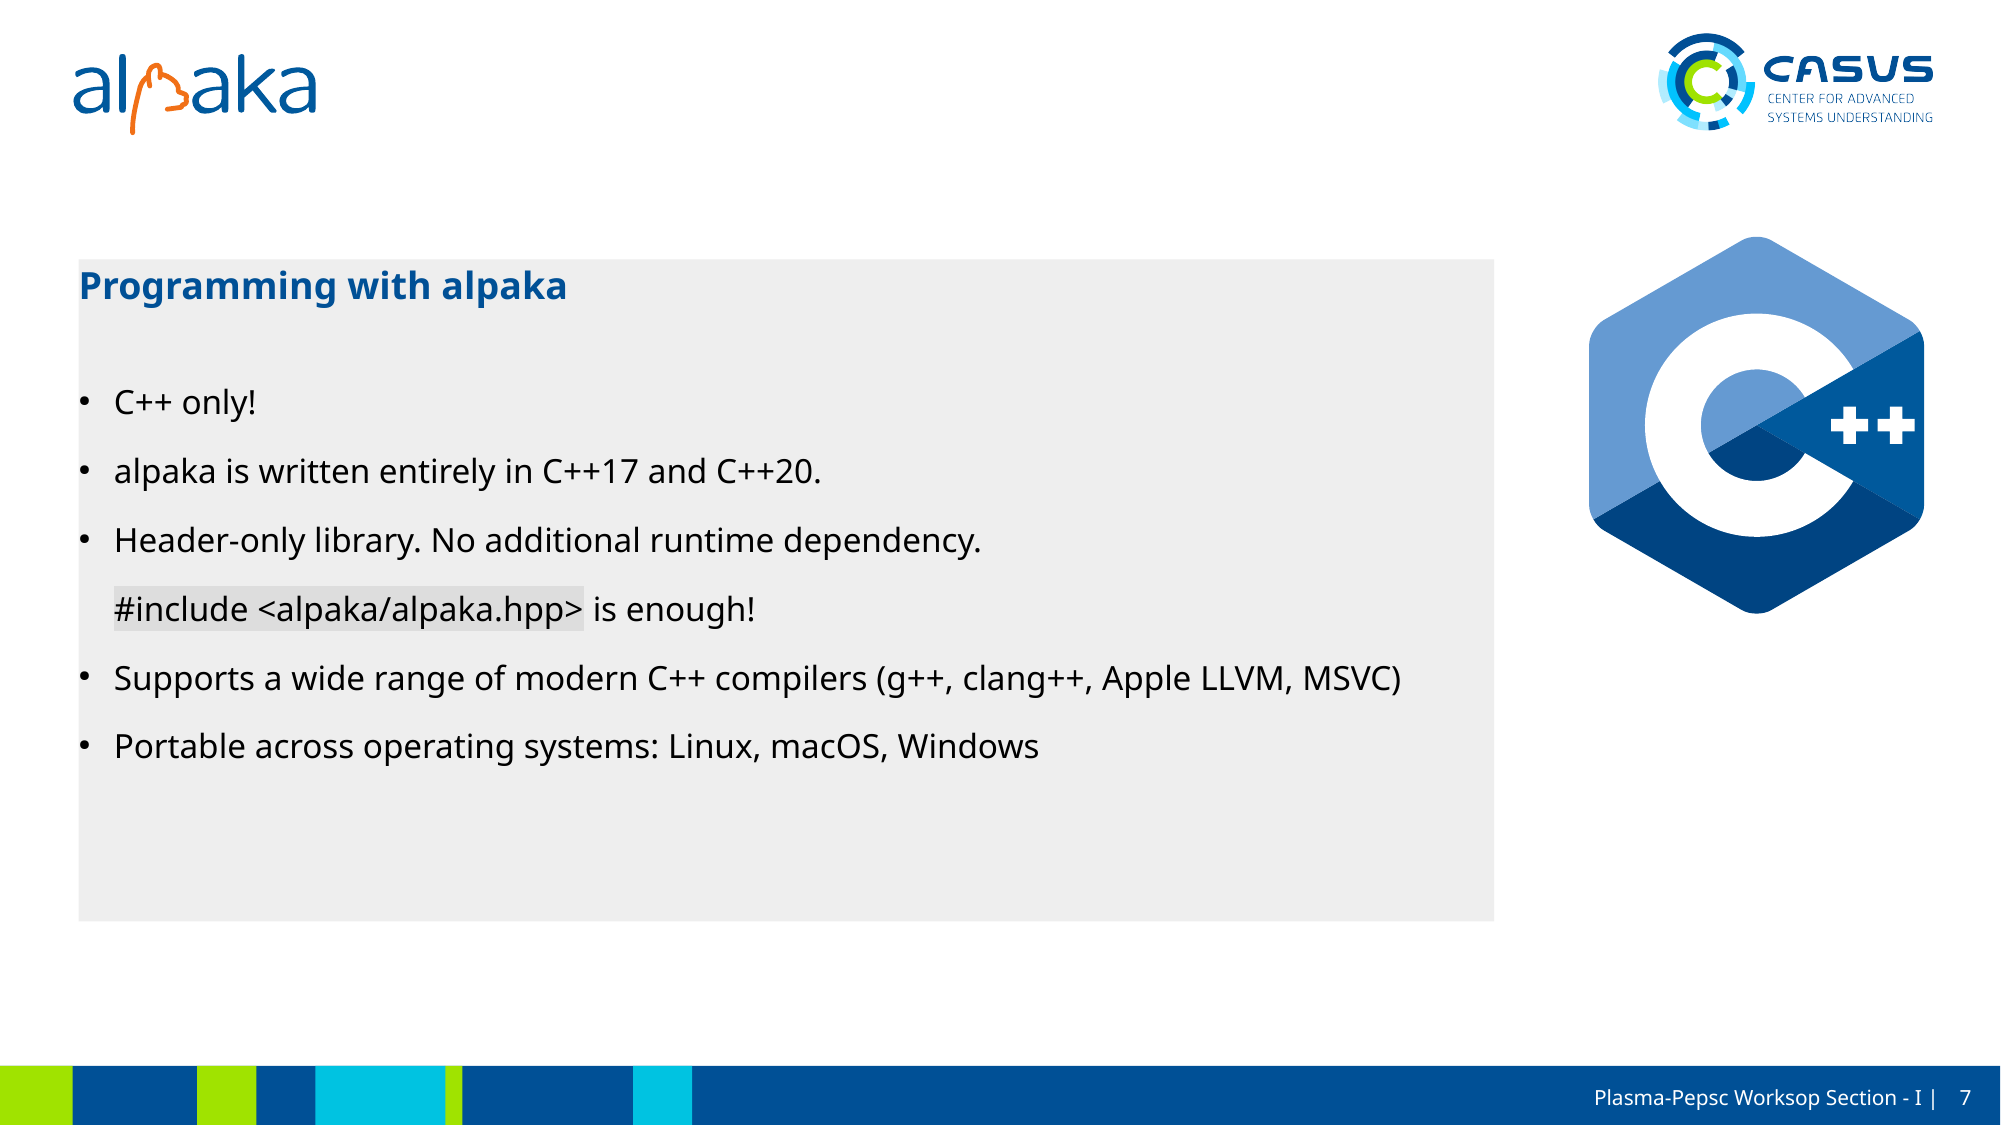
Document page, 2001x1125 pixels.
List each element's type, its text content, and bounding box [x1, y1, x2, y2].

list Programming with alpaka C++ only! alpaka is written entirely in C++17 and C++20. Header-only library. No additional runtime dependency. #include <alpaka/alpaka.hpp> is enough! Supports a wide range of modern C++ compilers (g++, clang++, Apple LLVM, MSVC) Portable across operating systems: Linux, macOS, Windows [78, 259, 1495, 922]
picture [72, 53, 317, 136]
picture [1588, 236, 1925, 615]
picture [1658, 33, 1933, 131]
